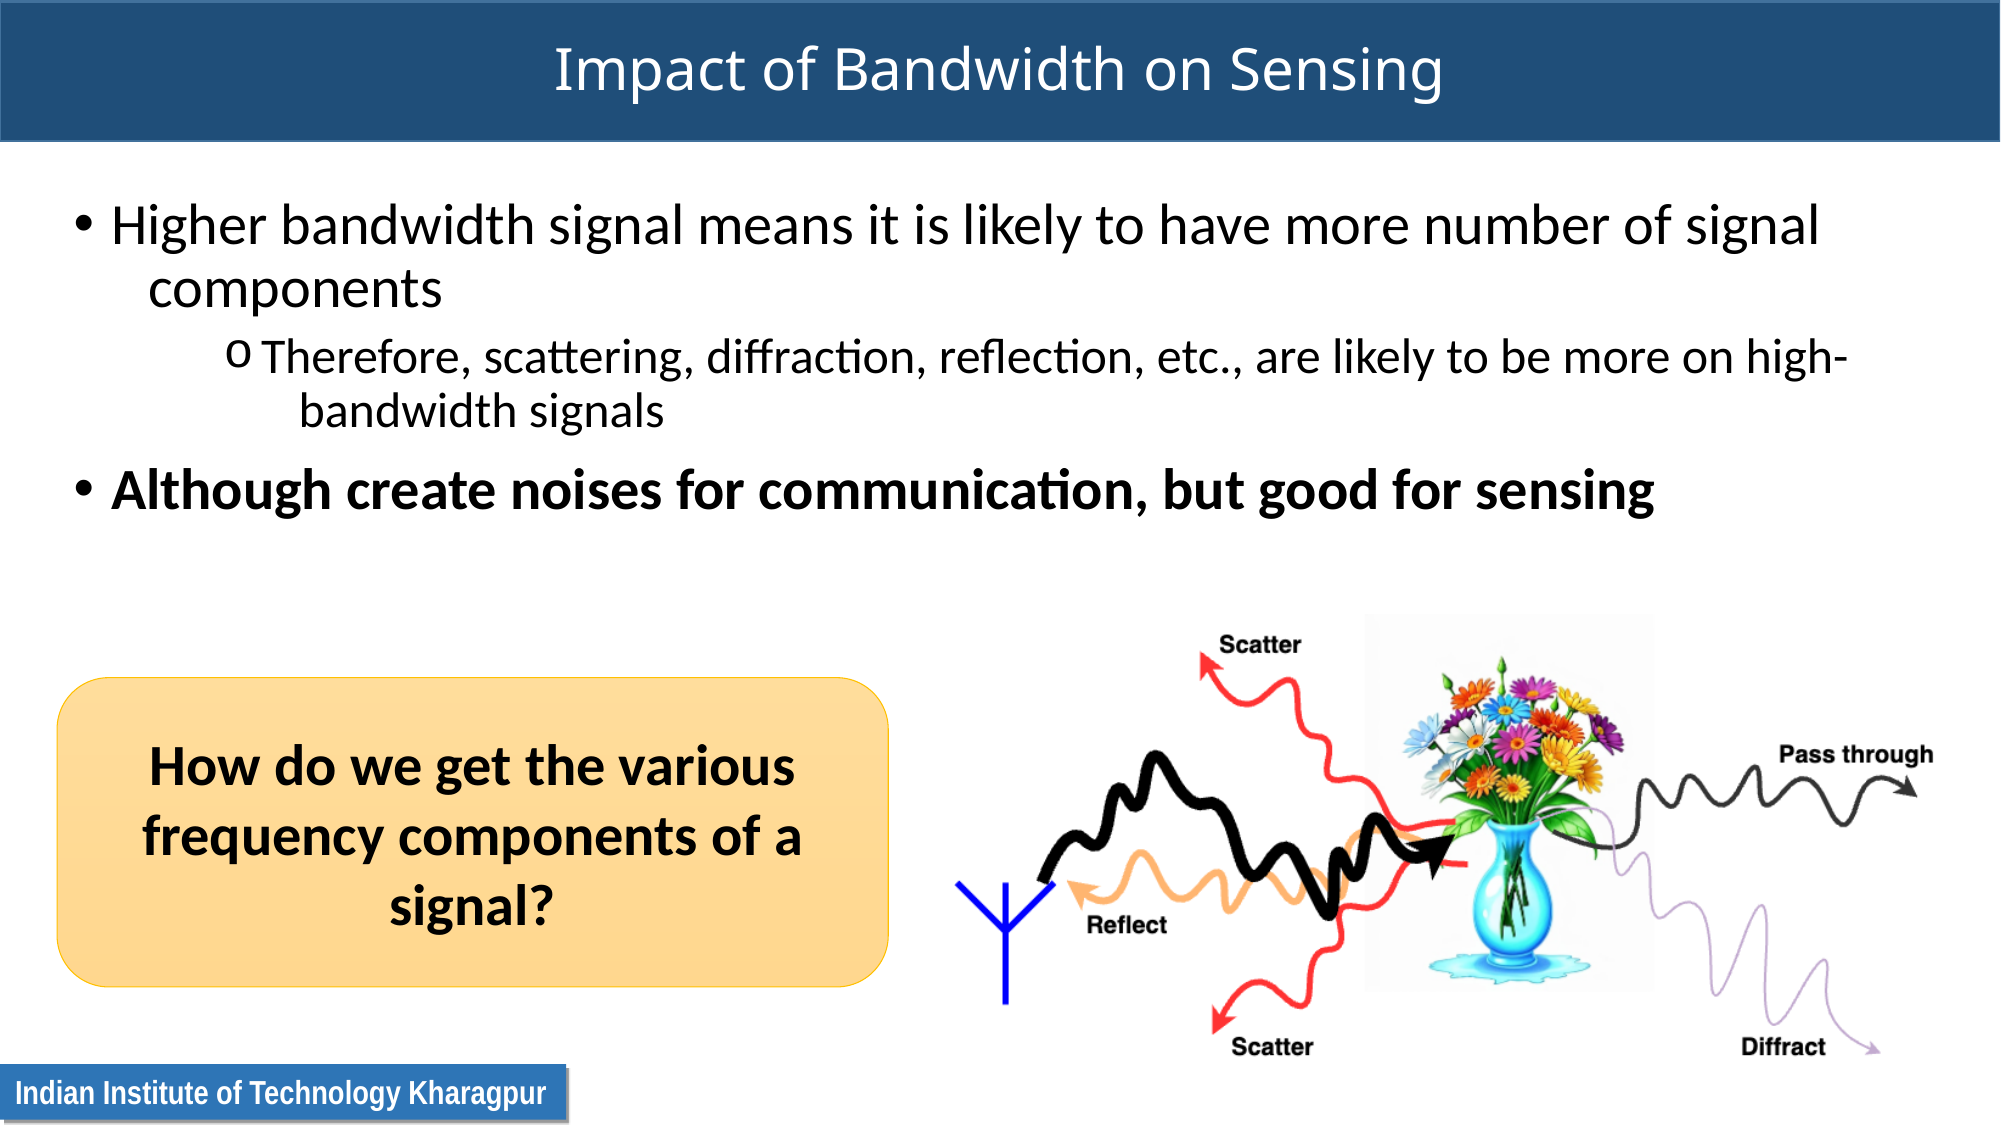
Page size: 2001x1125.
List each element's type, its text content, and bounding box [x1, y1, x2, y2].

text_box How do we get the various frequency components of a signal? [57, 677, 889, 987]
picture [954, 614, 1955, 1065]
list Higher bandwidth signal means it is likely to have more number of signal components Therefore, scattering, diffraction, reflection, etc., are likely to be more on high-bandwidth signals Although create noises for communication, but good for sensing [58, 186, 1954, 1065]
title Impact of Bandwidth on Sensing [0, 1, 2000, 141]
